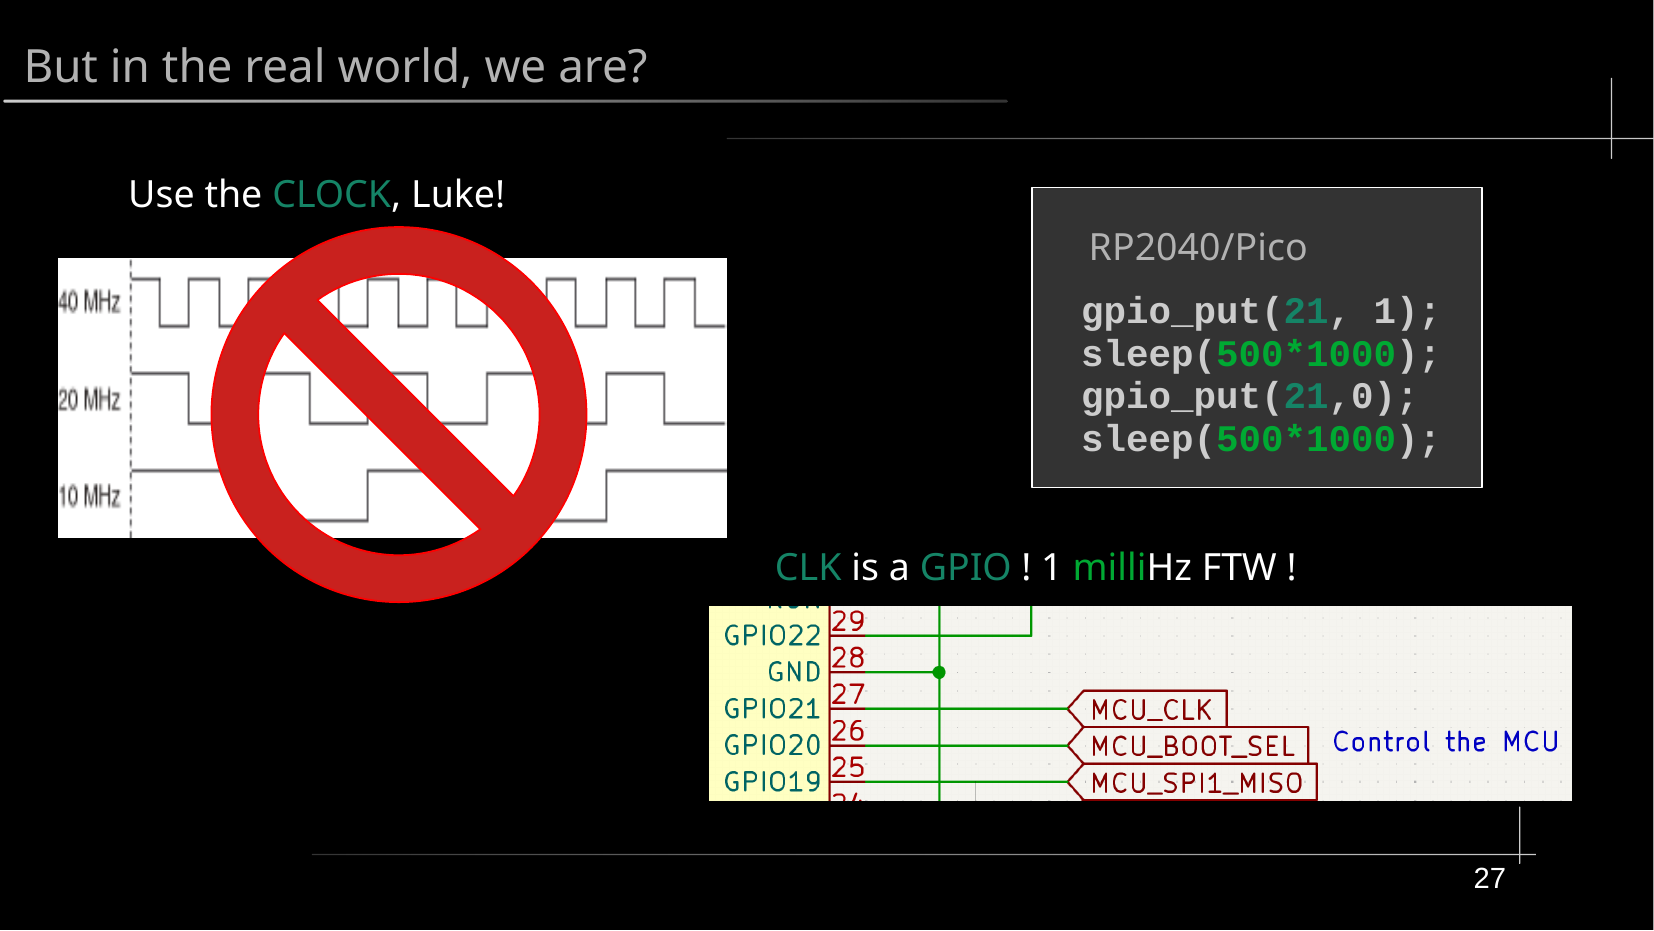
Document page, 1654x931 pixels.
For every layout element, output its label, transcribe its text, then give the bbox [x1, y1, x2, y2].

picture [58, 258, 294, 538]
text_box RP2040/Pico [1073, 213, 1418, 280]
text_box Use the CLOCK, Luke! [113, 160, 654, 228]
picture [504, 258, 727, 538]
picture [259, 334, 479, 538]
title But in the real world, we are? [23, 11, 1589, 119]
text_box CLK is a GPIO ! 1 milliHz FTW ! [760, 533, 1489, 601]
text_box [1032, 187, 1483, 488]
picture [319, 274, 539, 495]
picture [709, 606, 1572, 801]
text_box [211, 227, 587, 603]
text_box gpio_put(21, 1); sleep(500*1000); gpio_put(21,0); sleep(500*1000); [1066, 284, 1457, 470]
